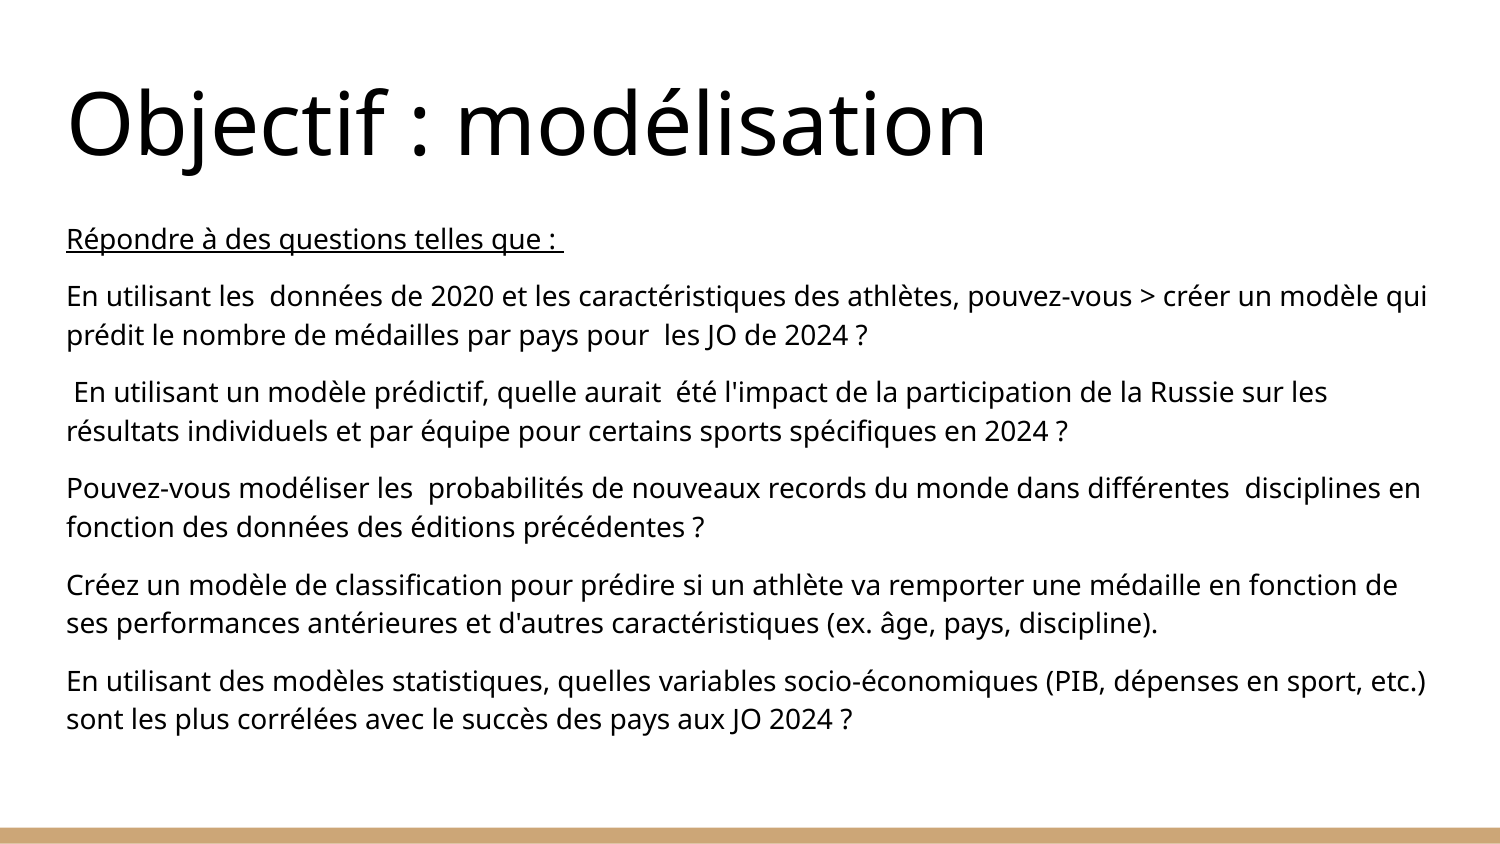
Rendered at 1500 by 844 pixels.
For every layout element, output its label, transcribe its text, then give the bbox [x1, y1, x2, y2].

title Objectif : modélisation [51, 51, 1449, 189]
list Répondre à des questions telles que : En utilisant les données de 2020 et les caractéristiques des athlètes, pouvez-vous > créer un modèle qui prédit le nombre de médailles par pays pour les JO de 2024 ? En utilisant un modèle prédictif, quelle aurait été l'impact de la participation de la Russie sur les résultats individuels et par équipe pour certains sports spécifiques en 2024 ? Pouvez-vous modéliser les probabilités de nouveaux records du monde dans différentes disciplines en fonction des données des éditions précédentes ? Créez un modèle de classification pour prédire si un athlète va remporter une médaille en fonction de ses performances antérieures et d'autres caractéristiques (ex. âge, pays, discipline). En utilisant des modèles statistiques, quelles variables socio-économiques (PIB, dépenses en sport, etc.) sont les plus corrélées avec le succès des pays aux JO 2024 ? [51, 200, 1449, 752]
